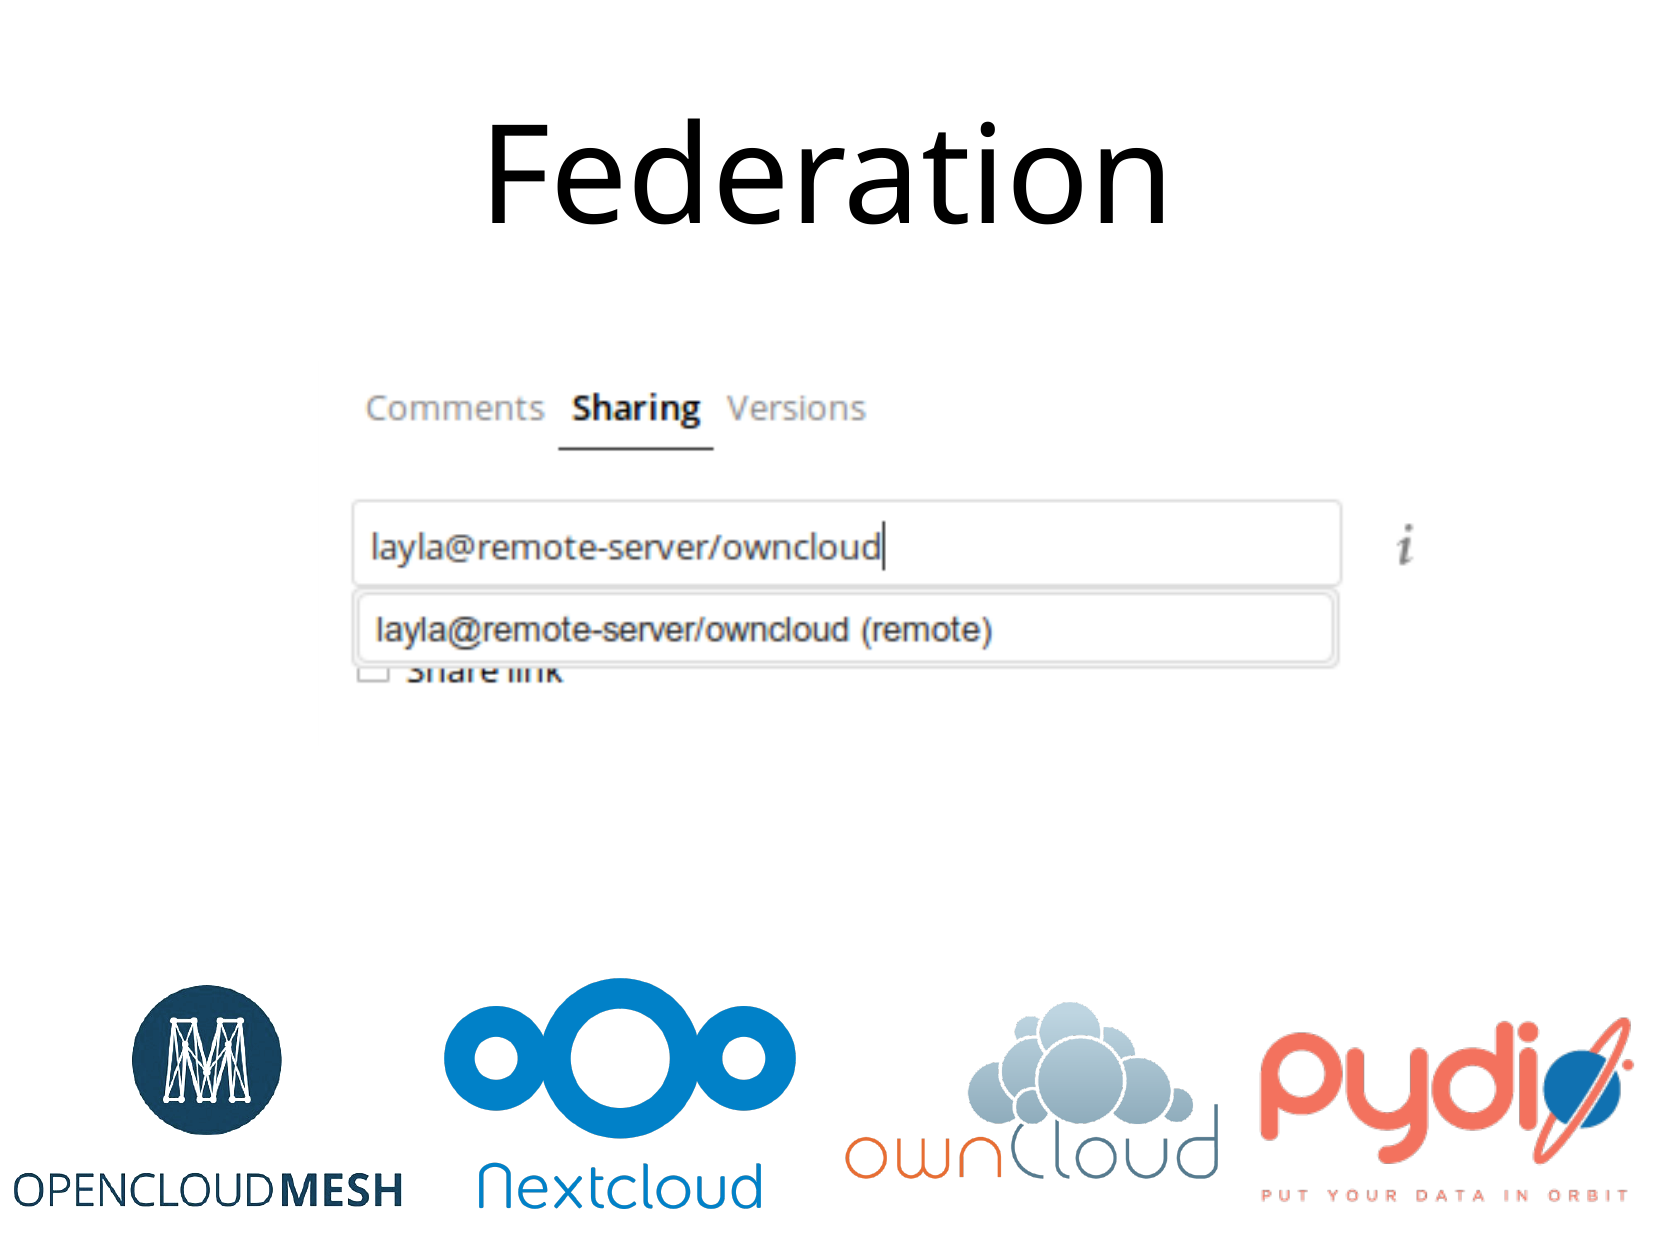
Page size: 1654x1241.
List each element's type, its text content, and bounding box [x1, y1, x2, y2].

title Federation [82, 67, 1571, 275]
picture [0, 930, 1654, 1241]
picture [317, 361, 1572, 746]
